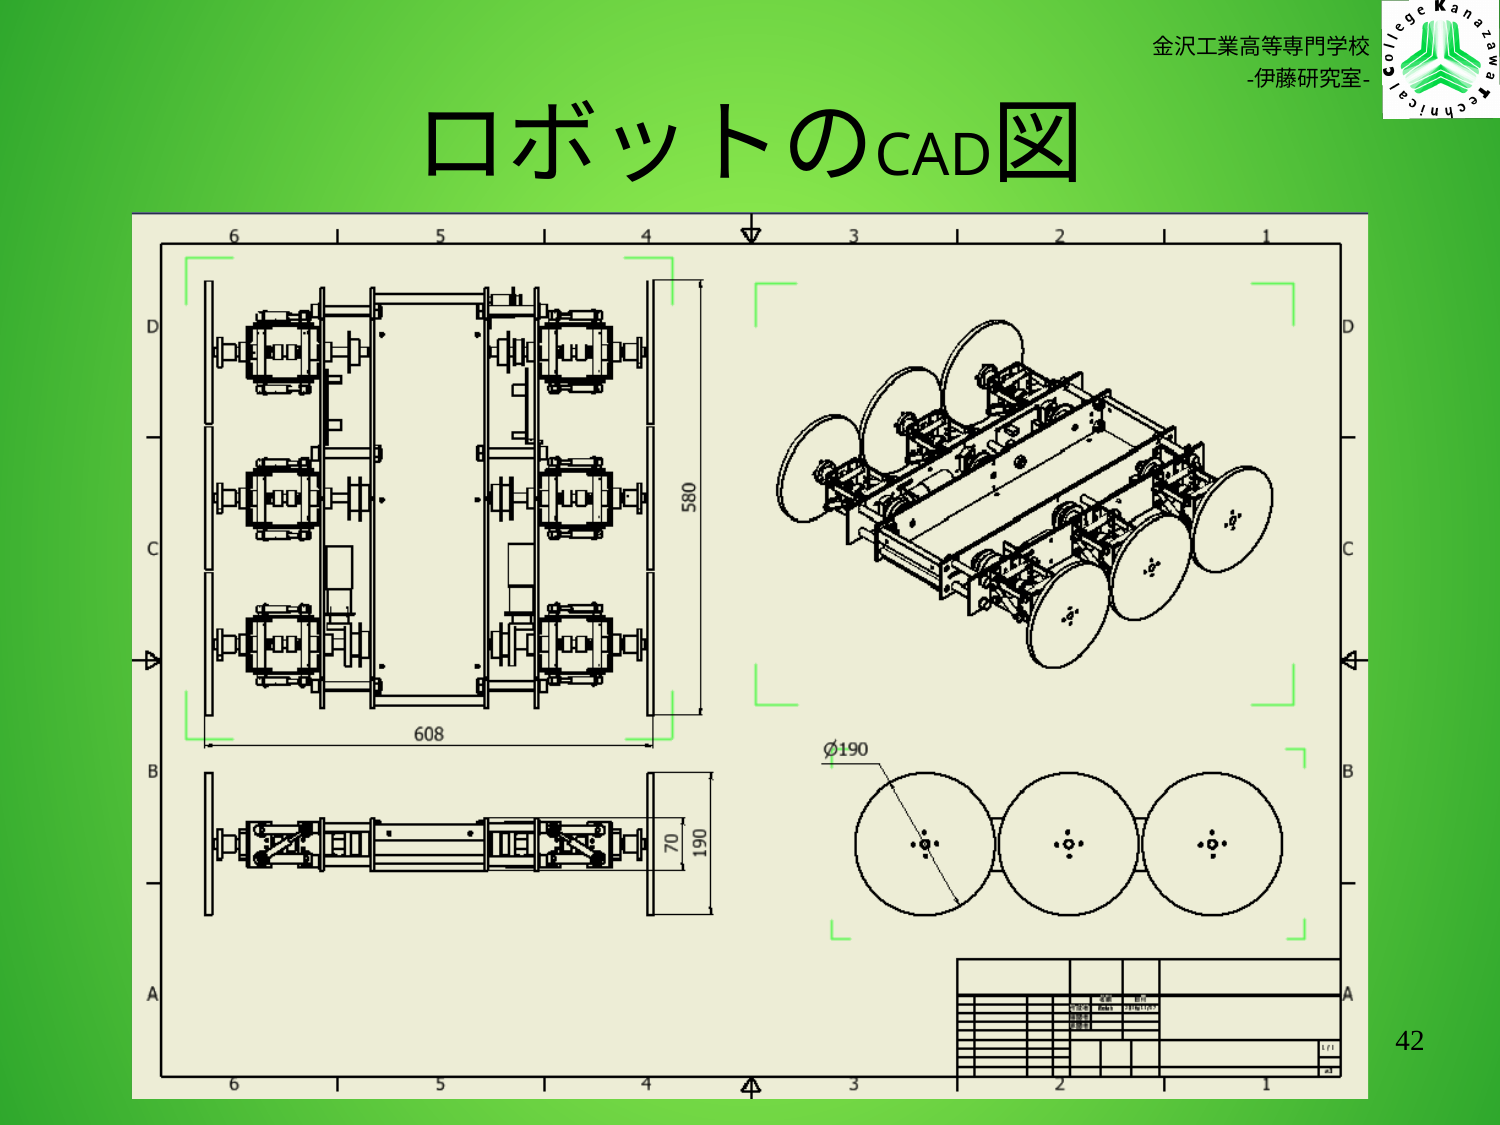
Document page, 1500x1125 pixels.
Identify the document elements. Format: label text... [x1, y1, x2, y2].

title ロボットのCAD図 [75, 42, 1426, 229]
picture [1382, 0, 1500, 118]
picture [131, 229, 1369, 1099]
